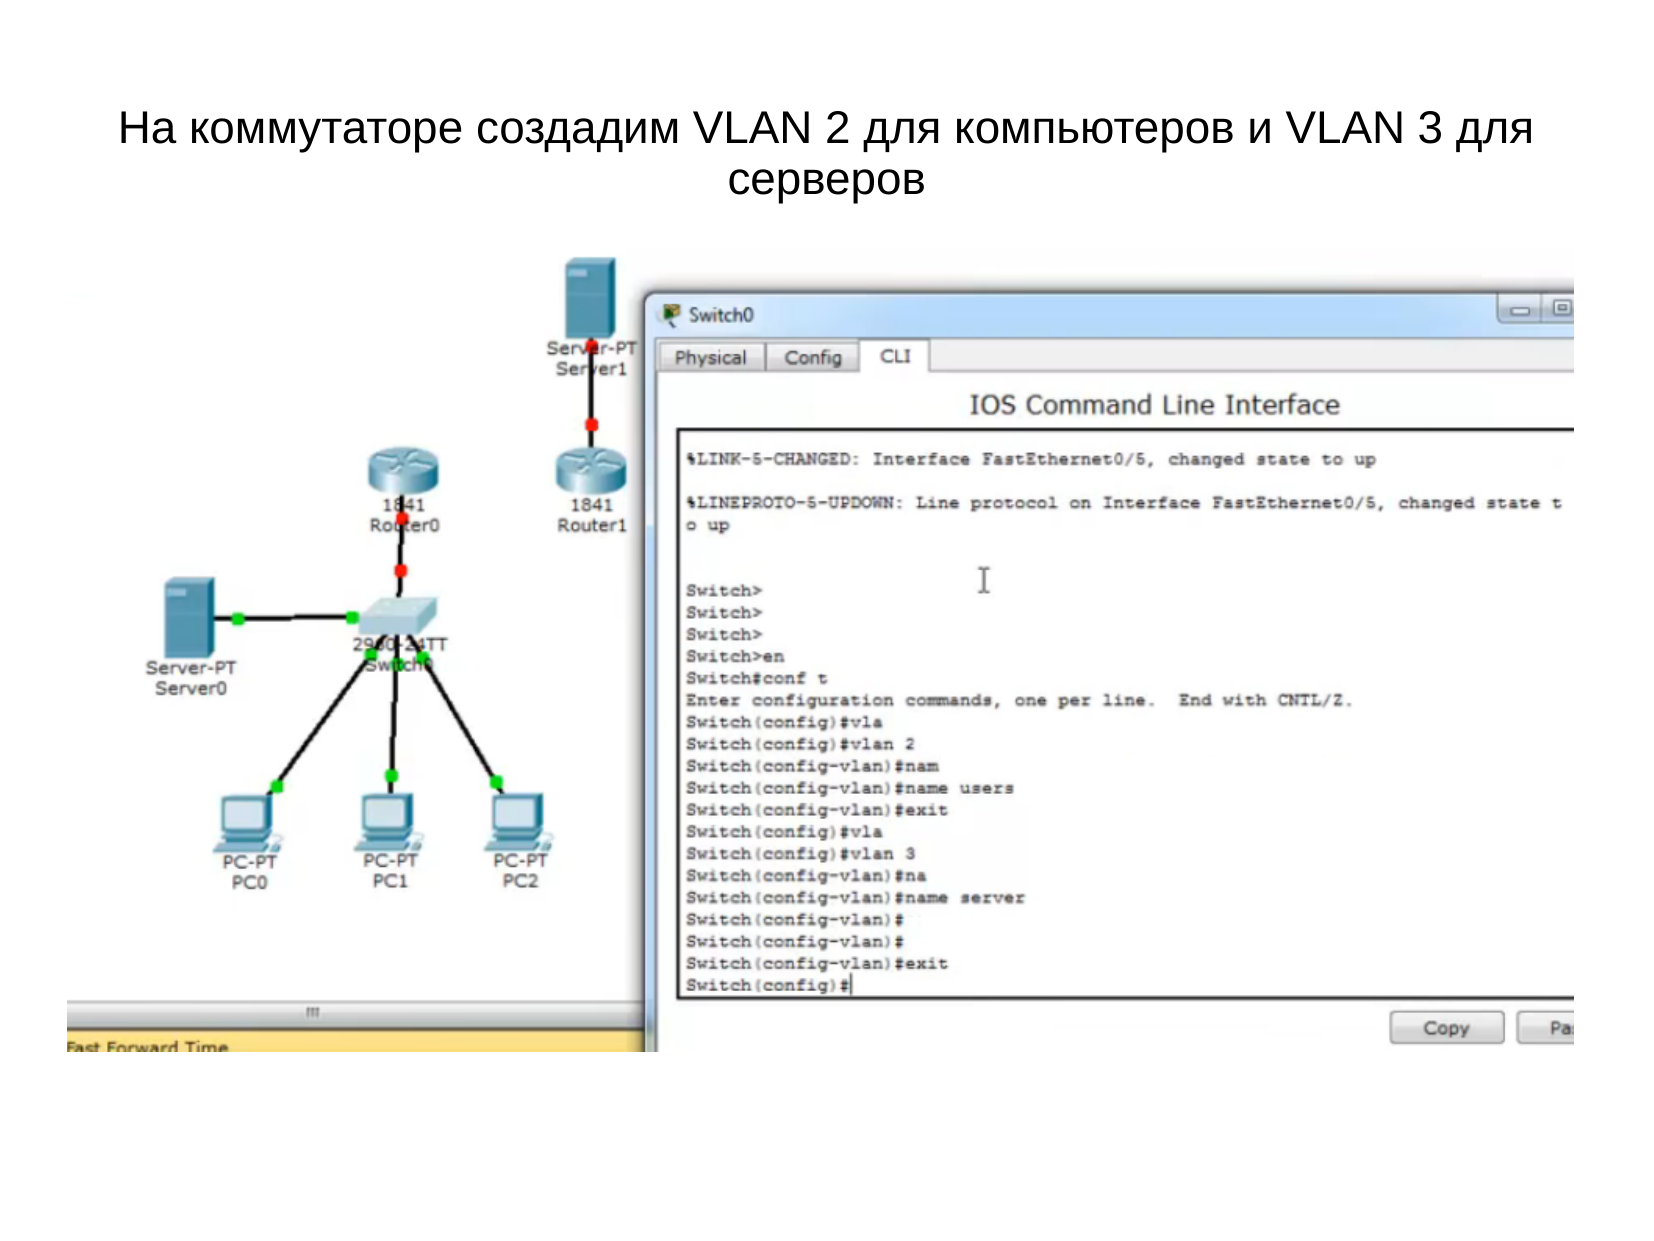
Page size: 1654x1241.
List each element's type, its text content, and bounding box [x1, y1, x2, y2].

picture [67, 248, 1574, 1052]
title На коммутаторе создадим VLAN 2 для компьютеров и VLAN 3 для серверов [82, 49, 1571, 248]
